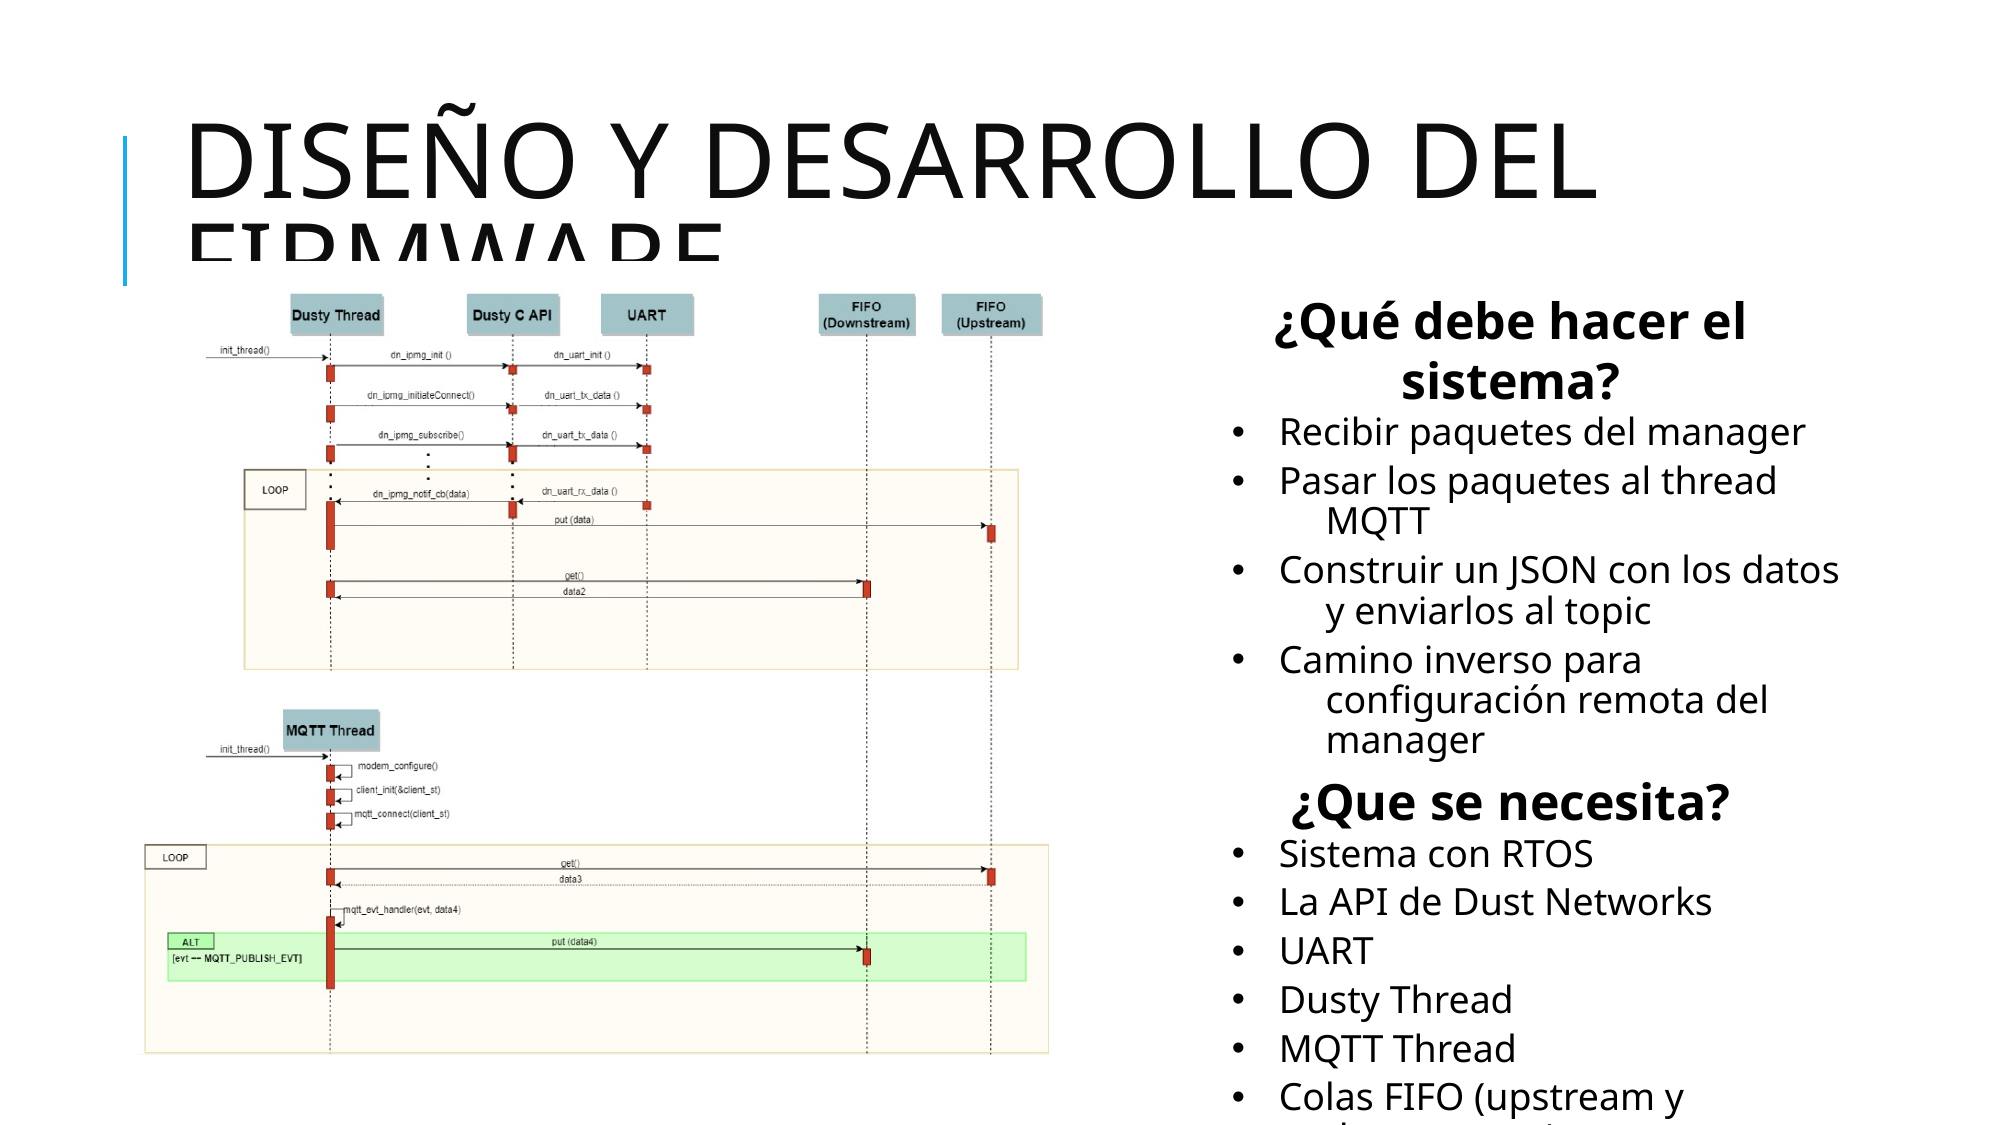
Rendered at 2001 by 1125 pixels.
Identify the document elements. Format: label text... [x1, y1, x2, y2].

title Diseño y desarrollo del firmware [168, 96, 1763, 343]
picture [137, 261, 1068, 1066]
text_box ¿Qué debe hacer el sistema? Recibir paquetes del manager Pasar los paquetes al thread MQTT Construir un JSON con los datos y enviarlos al topic Camino inverso para configuración remota del manager ¿Que se necesita? Sistema con RTOS La API de Dust Networks UART Dusty Thread MQTT Thread Colas FIFO (upstream y downstream) [1159, 281, 1863, 1081]
